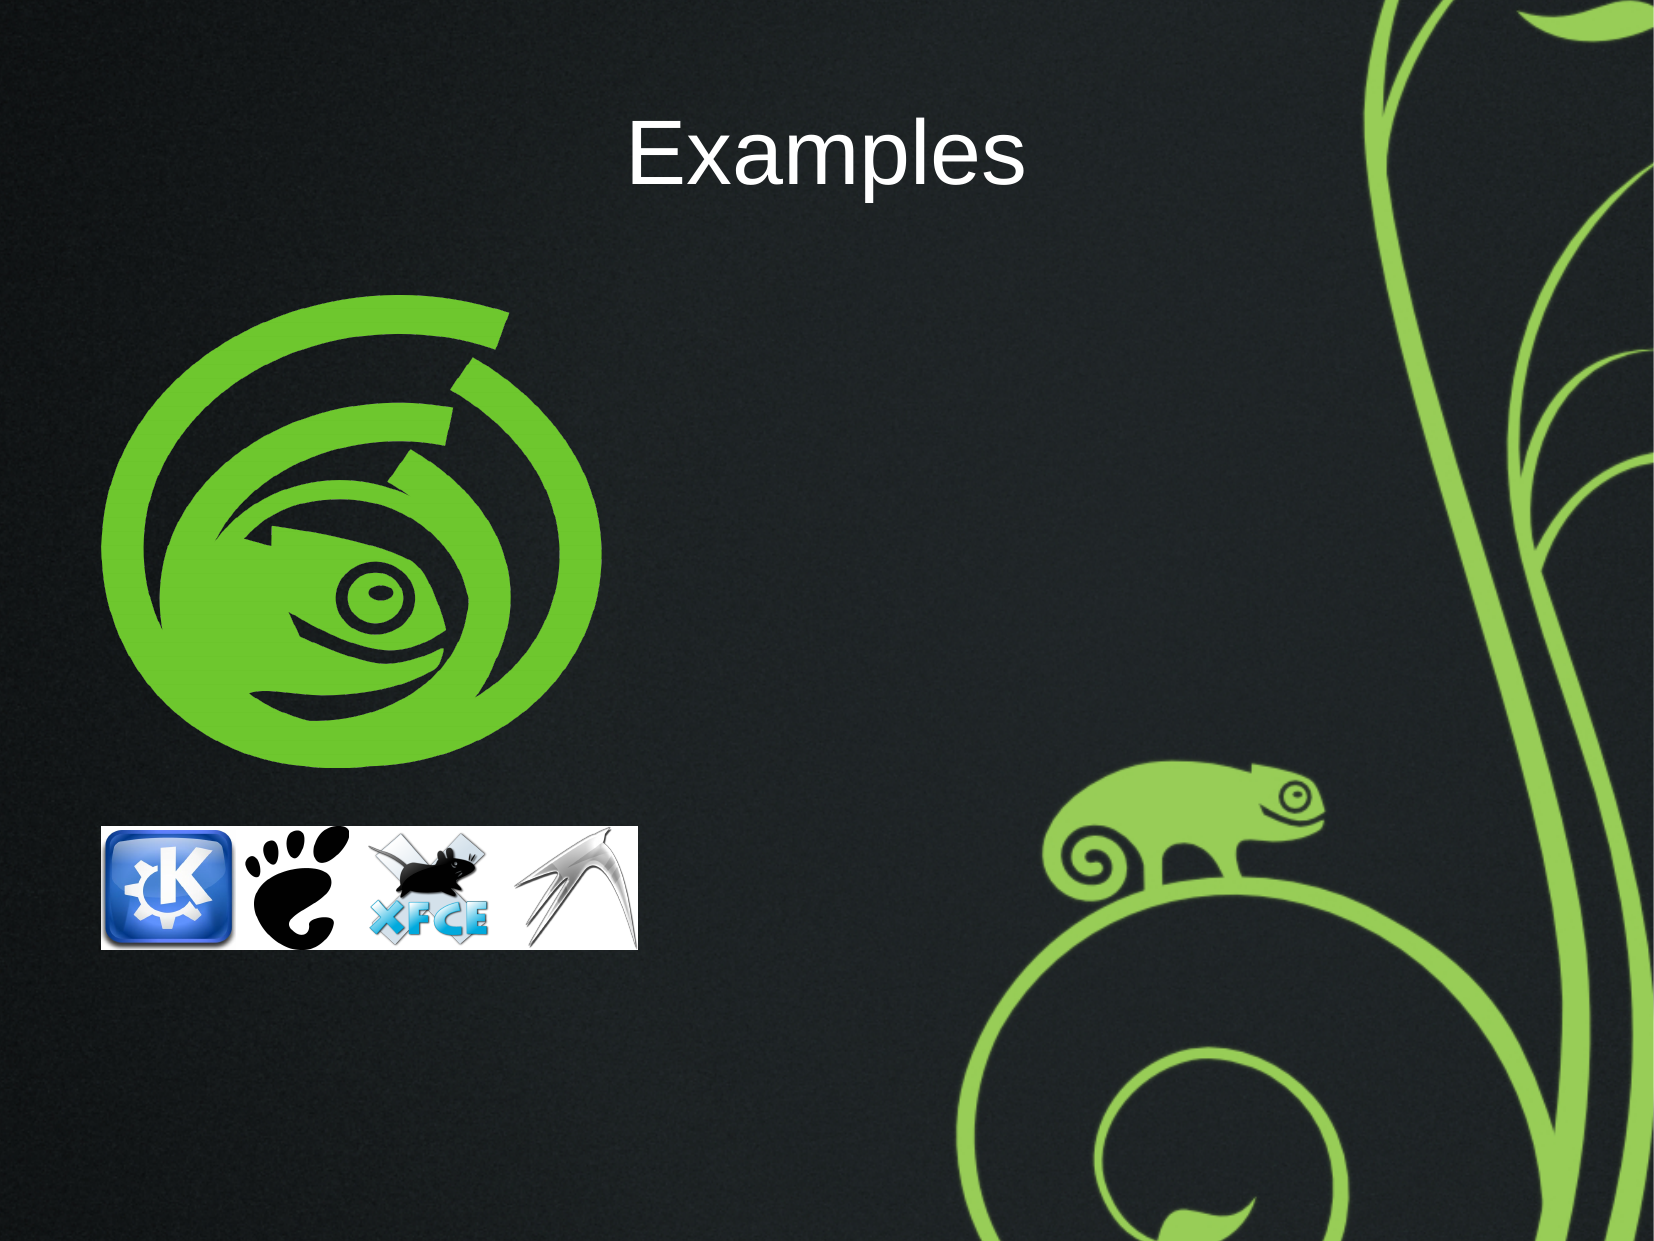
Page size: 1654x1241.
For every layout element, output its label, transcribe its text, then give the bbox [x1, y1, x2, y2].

text_box [101, 826, 245, 950]
title Examples [82, 49, 1571, 257]
text_box [349, 826, 513, 950]
picture [0, 0, 1654, 1241]
